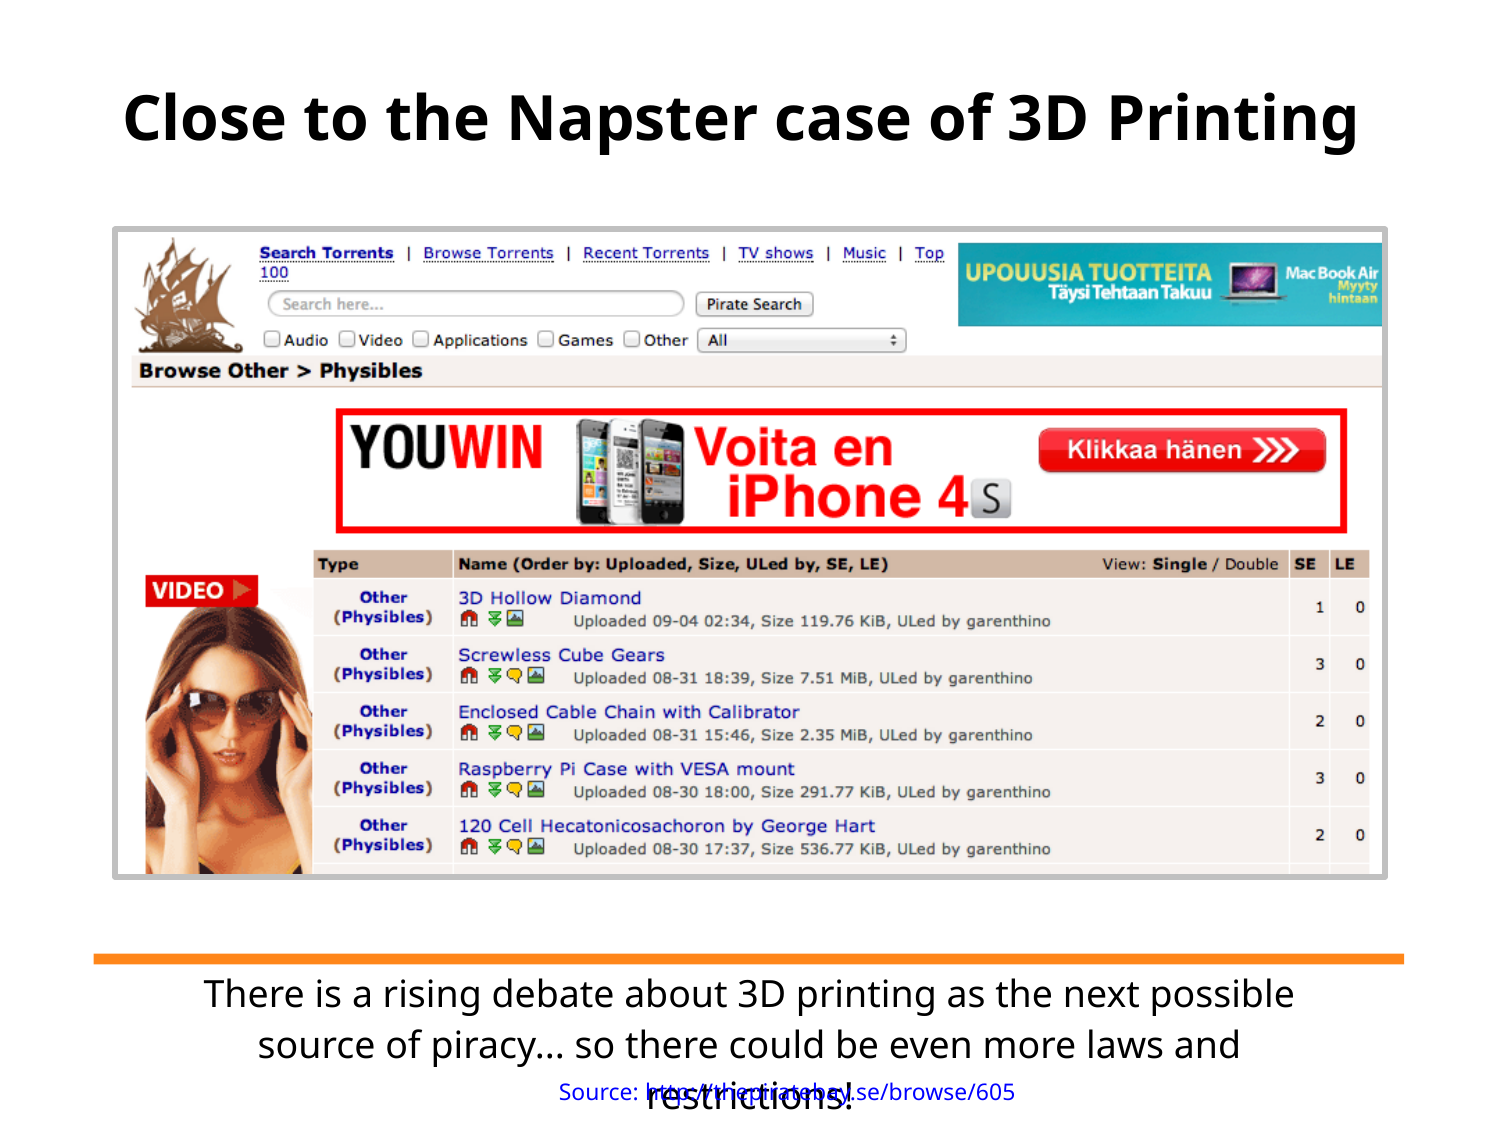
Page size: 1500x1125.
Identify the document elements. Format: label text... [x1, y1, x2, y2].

picture [0, 0, 1500, 1125]
text_box There is a rising debate about 3D printing as the next possible source of piracy... so there could be even more laws and restrictions! [172, 960, 1328, 1064]
title Close to the Napster case of 3D Printing [75, 44, 1426, 188]
text_box Source: http://thepiratebay.se/browse/605 [543, 1068, 957, 1109]
